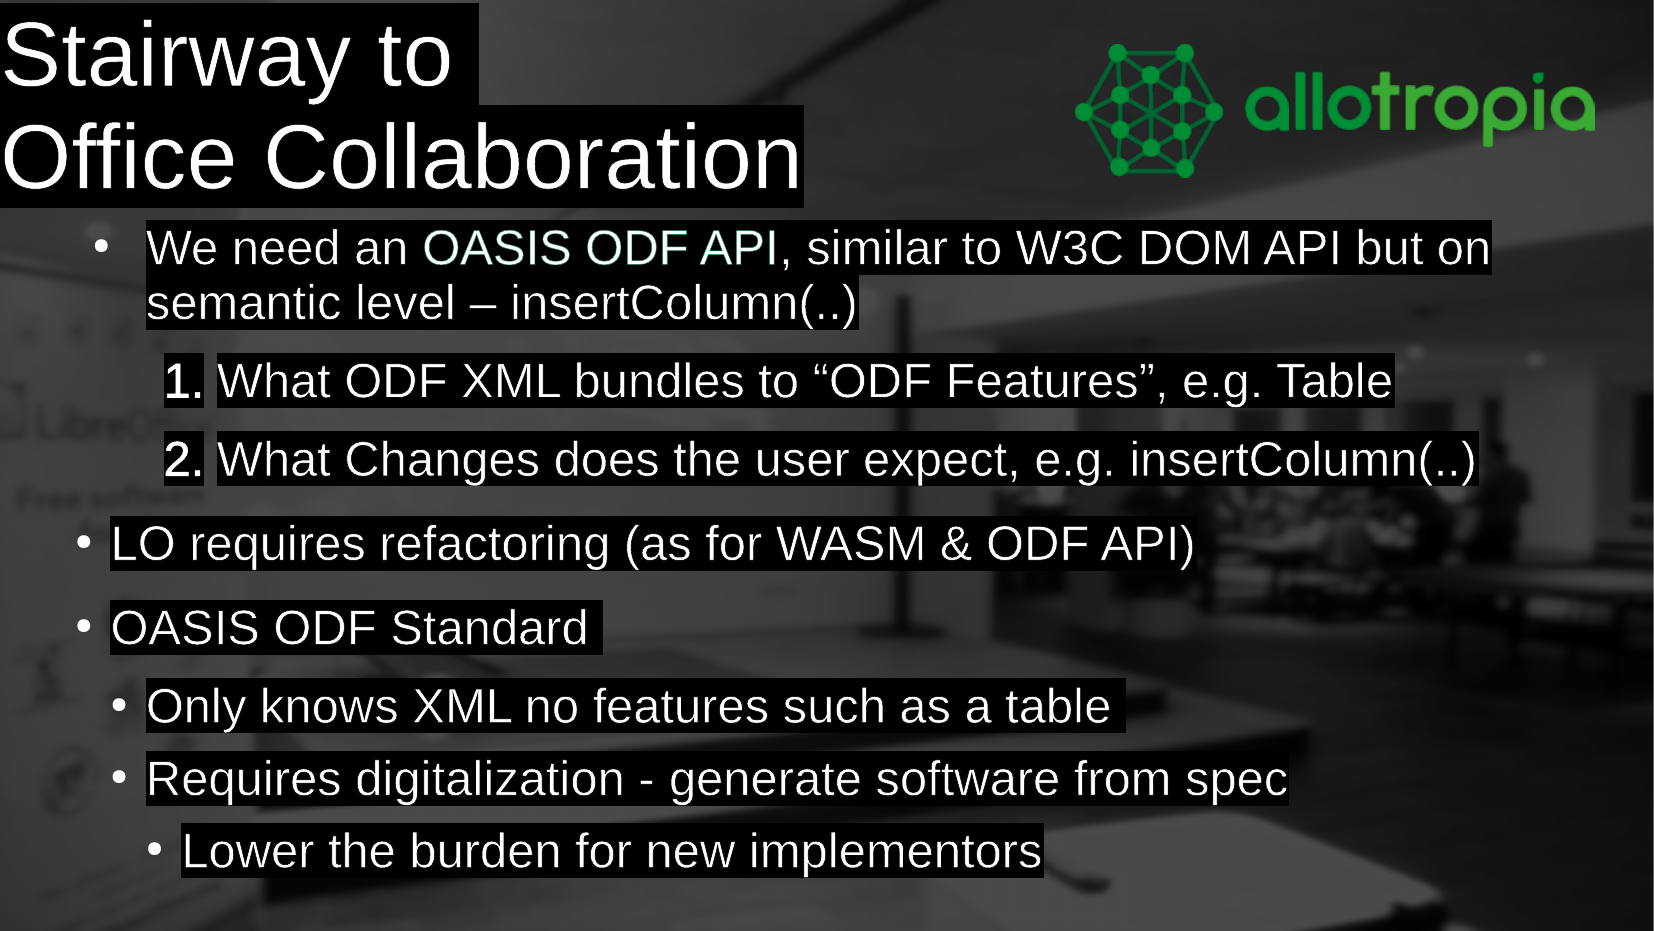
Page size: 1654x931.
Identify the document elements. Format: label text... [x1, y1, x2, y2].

title Stairway to Office Collaboration [0, 2, 1152, 208]
list We need an OASIS ODF API, similar to W3C DOM API but on semantic level – insertColumn(..) What ODF XML bundles to “ODF Features”, e.g. Table What Changes does the user expect, e.g. insertColumn(..) LO requires refactoring (as for WASM & ODF API) OASIS ODF Standard Only knows XML no features such as a table Requires digitalization - generate software from spec Lower the burden for new implementors [75, 220, 1651, 931]
picture [0, 0, 1654, 931]
